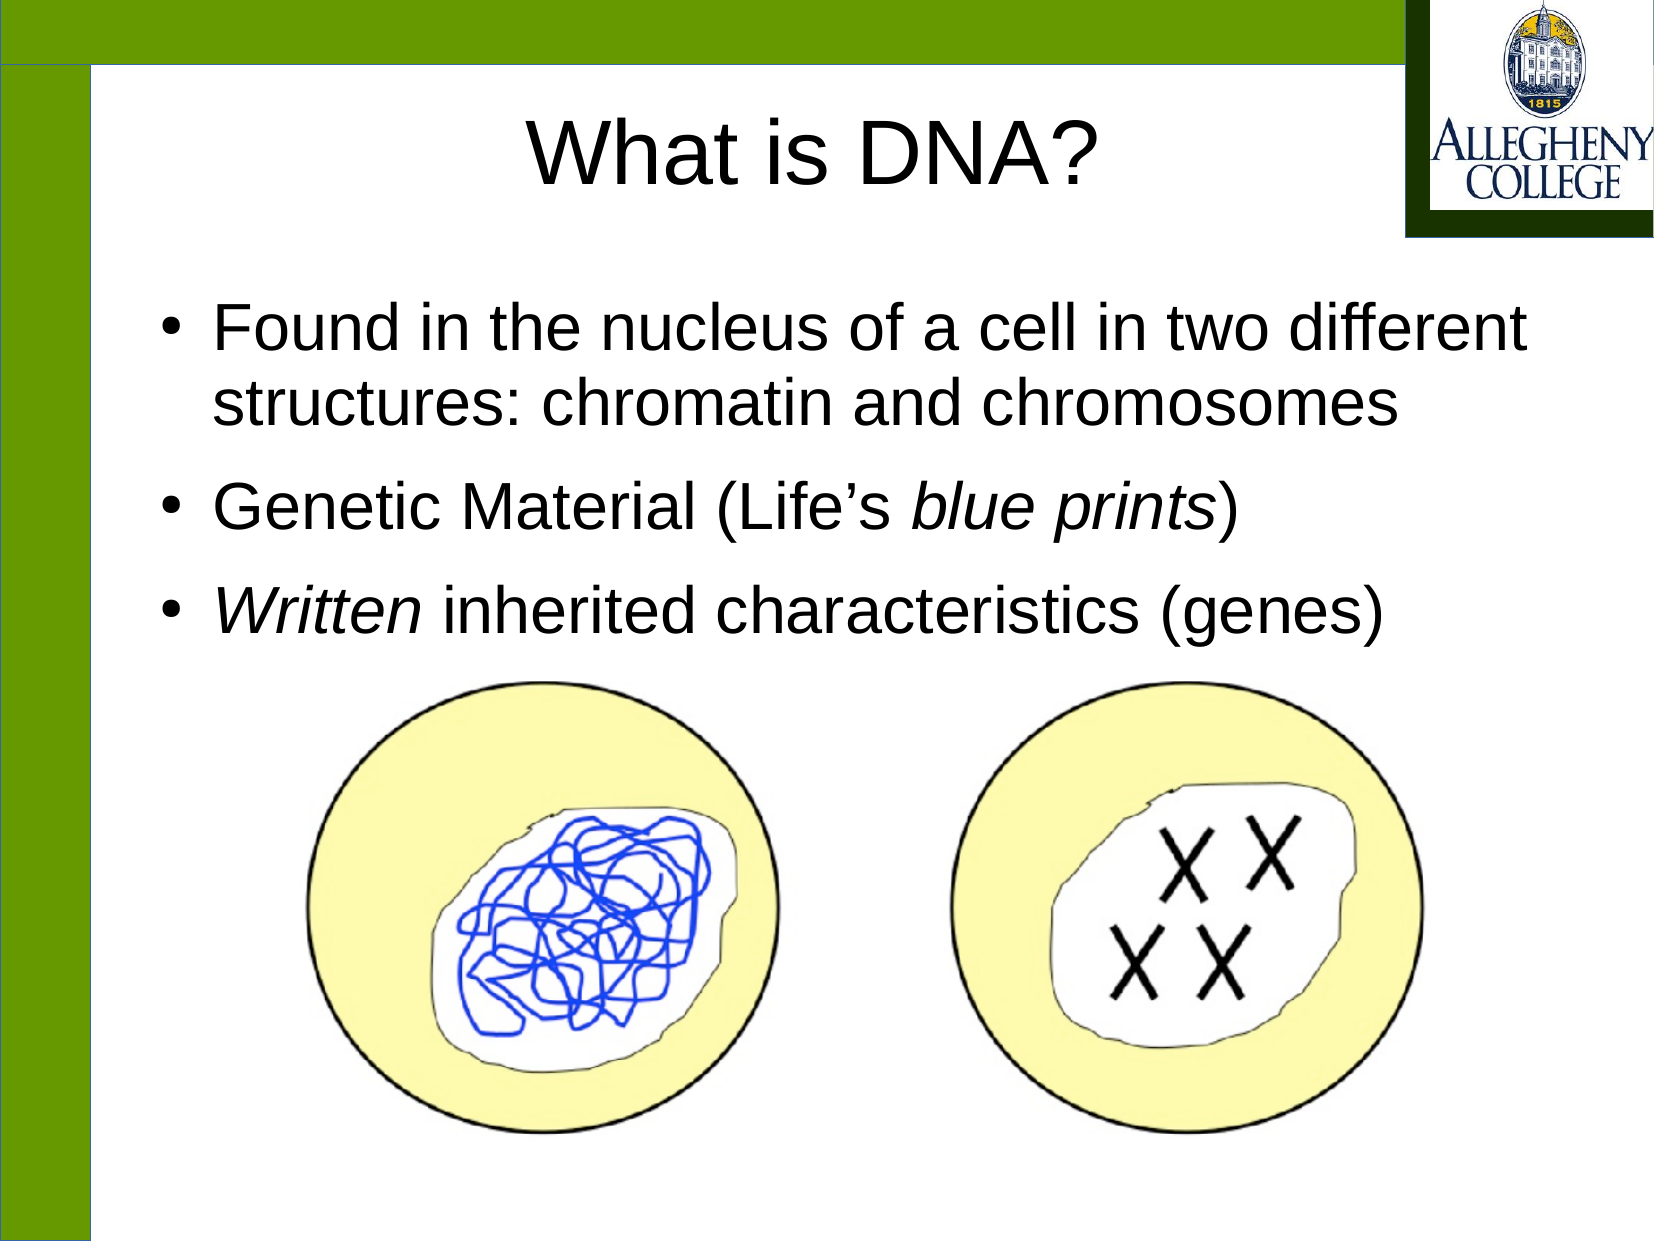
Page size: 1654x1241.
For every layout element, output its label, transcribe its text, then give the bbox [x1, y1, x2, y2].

picture [1430, 0, 1654, 210]
picture [298, 681, 1430, 1141]
list Found in the nucleus of a cell in two different structures: chromatin and chromosomes Genetic Material (Life’s blue prints) Written inherited characteristics (genes) [141, 290, 1630, 1010]
title What is DNA? [112, 65, 1515, 257]
text_box [0, 0, 1654, 1241]
